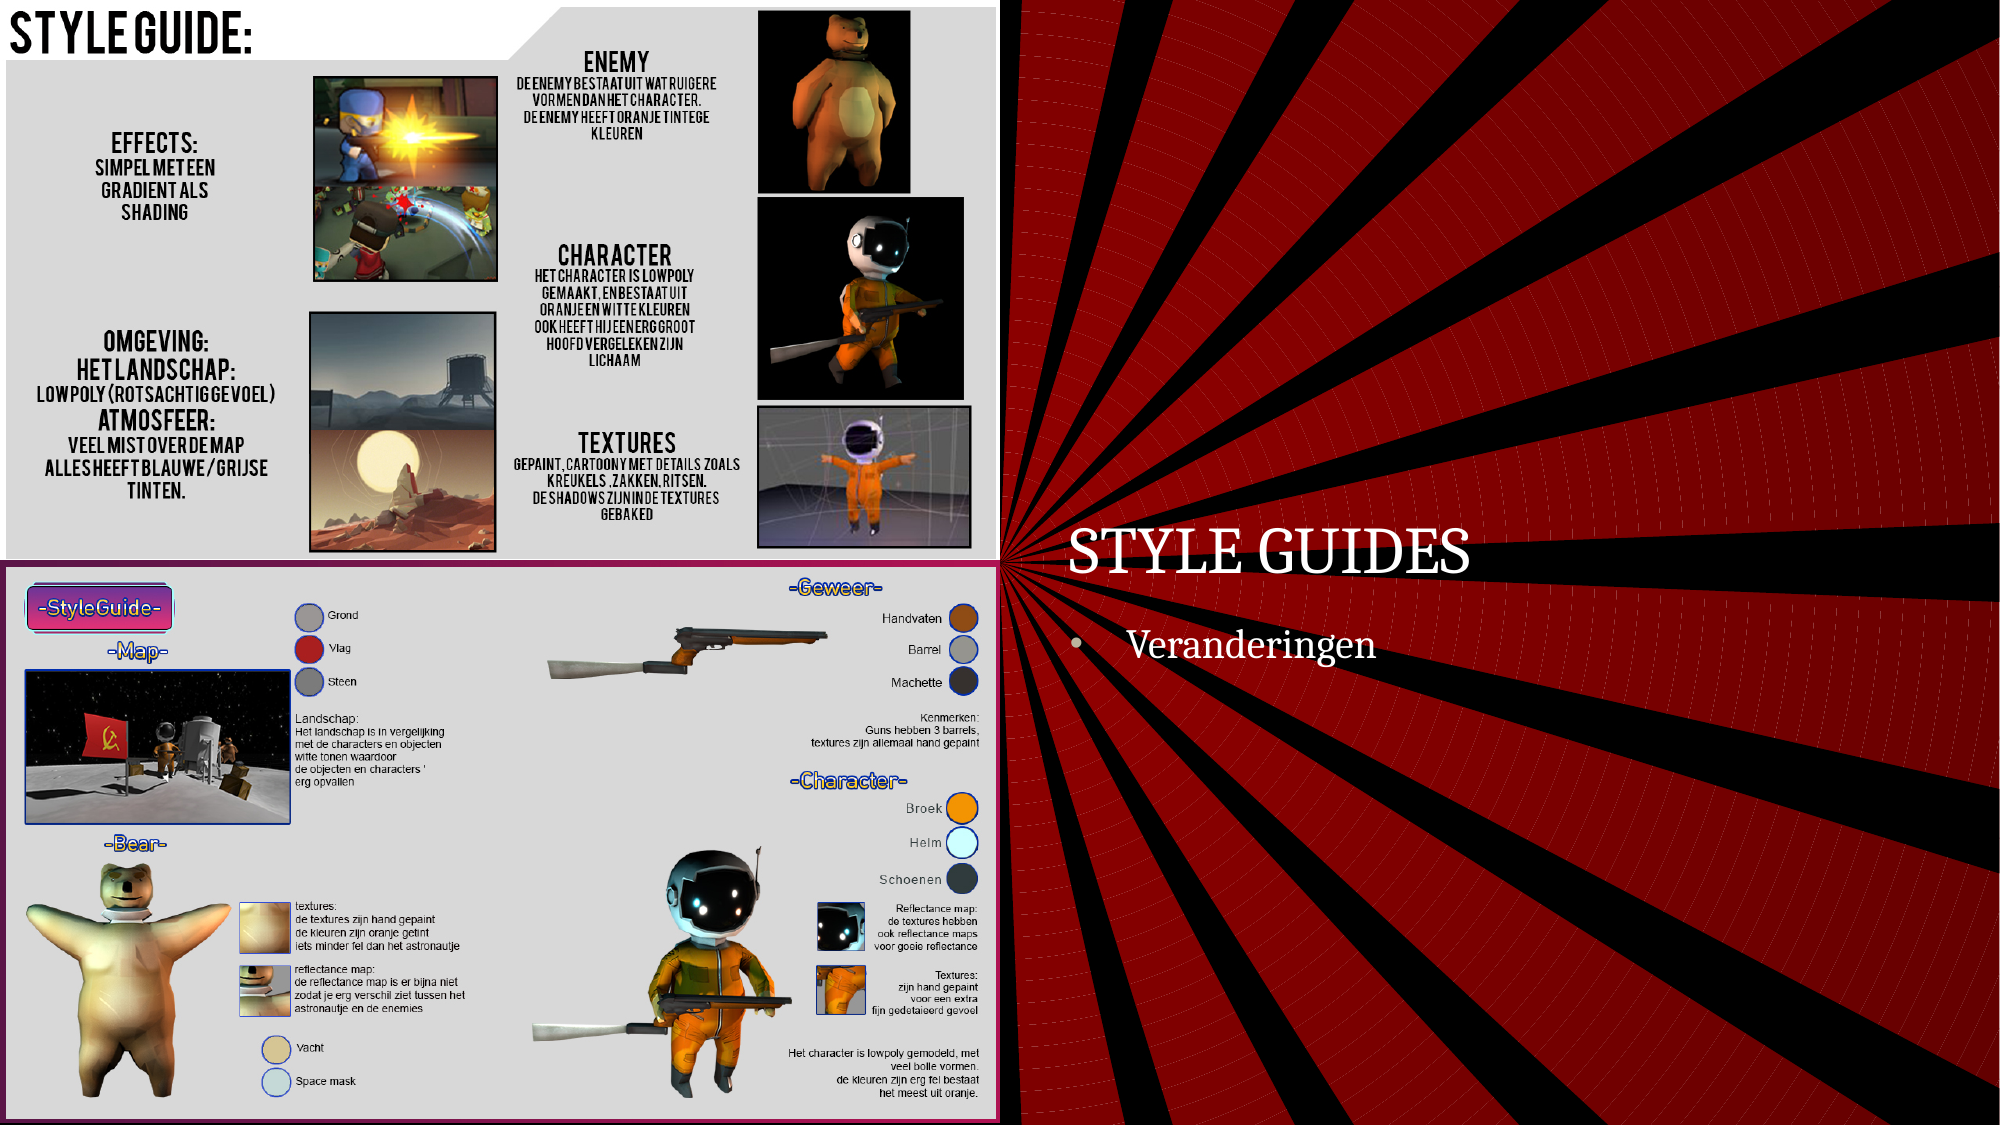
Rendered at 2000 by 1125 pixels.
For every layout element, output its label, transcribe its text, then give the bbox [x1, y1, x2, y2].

list Veranderingen [1004, 337, 1855, 621]
picture [0, 0, 1000, 1123]
title Style Guides [1004, 0, 1855, 282]
